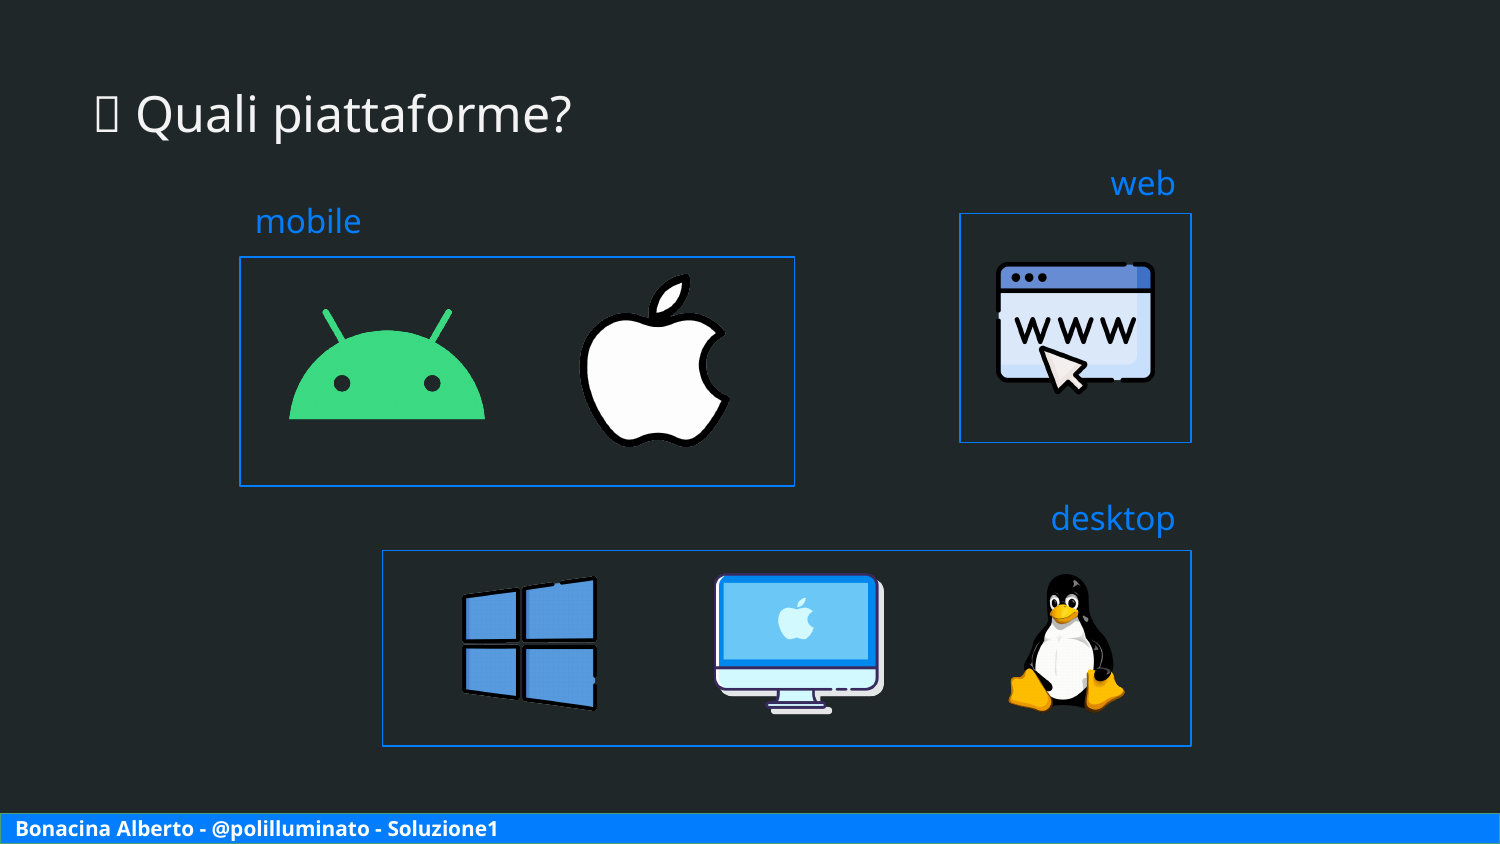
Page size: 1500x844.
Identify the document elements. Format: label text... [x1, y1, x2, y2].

picture [565, 274, 746, 454]
text_box Bonacina Alberto - @polilluminato - Soluzione1 [0, 800, 1500, 844]
picture [996, 249, 1155, 407]
picture [997, 574, 1136, 713]
text_box 🤔 Quali piattaforme? [77, 67, 892, 159]
picture [462, 576, 597, 711]
picture [289, 266, 485, 462]
text_box web [983, 149, 1192, 214]
picture [705, 551, 892, 737]
text_box desktop [983, 485, 1192, 549]
text_box mobile [239, 187, 448, 252]
